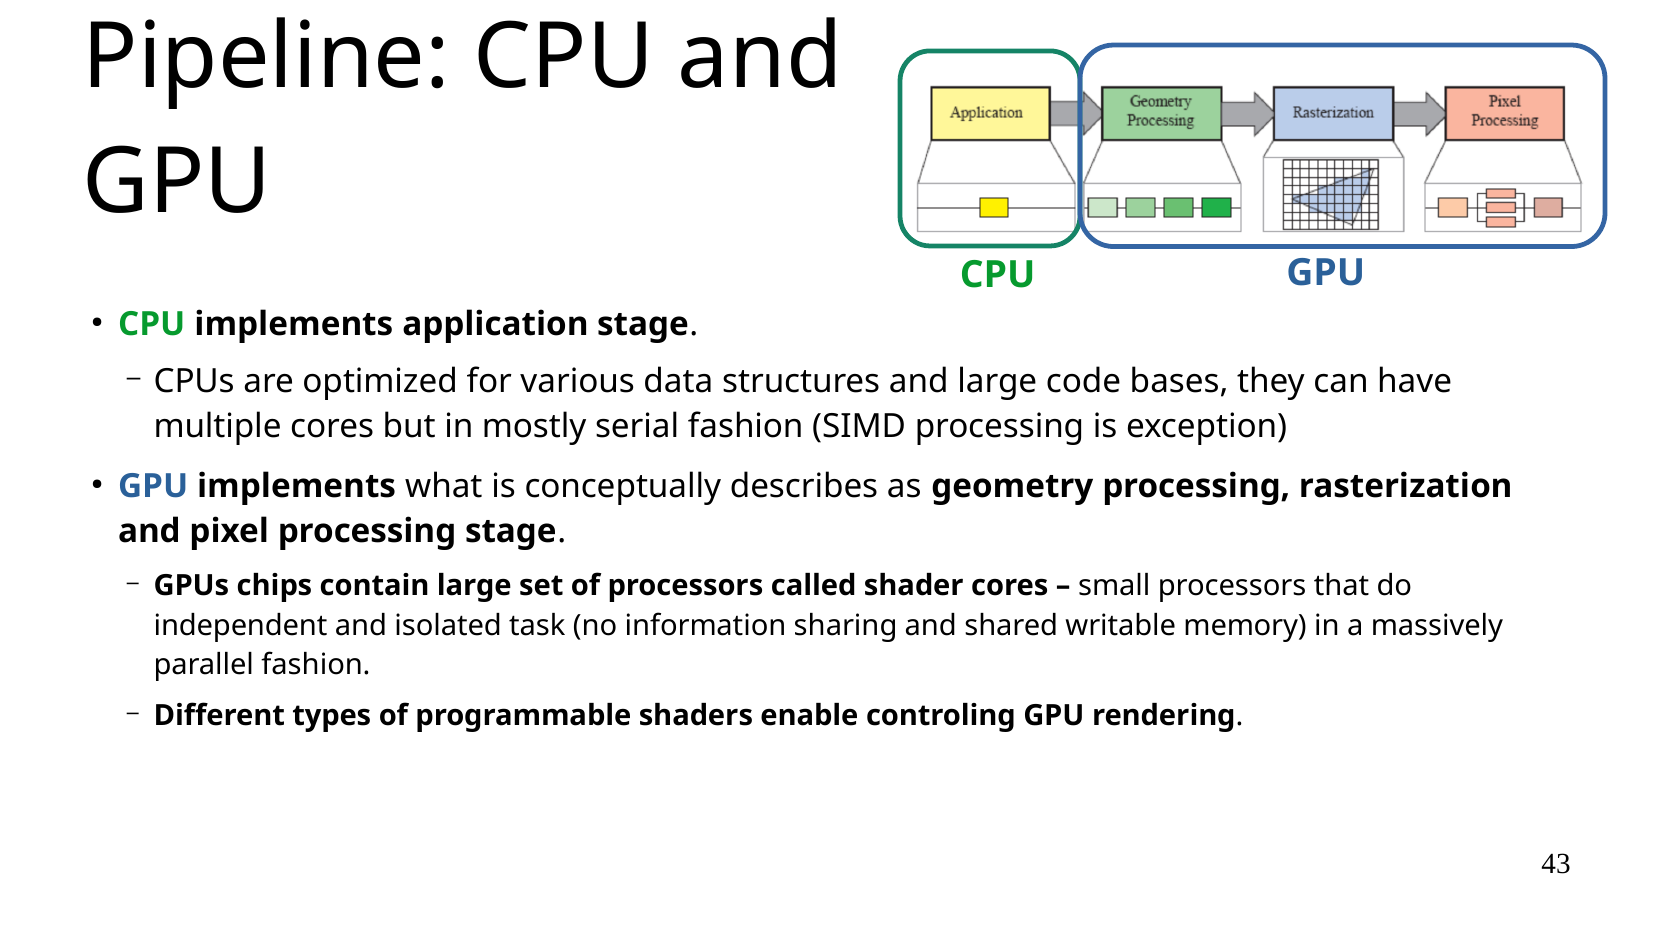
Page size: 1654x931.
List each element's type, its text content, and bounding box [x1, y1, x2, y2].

title Pipeline: CPU and GPU [82, 37, 871, 193]
text_box GPU [1271, 238, 1411, 336]
list CPU implements application stage. CPUs are optimized for various data structures and large code bases, they can have multiple cores but in mostly serial fashion (SIMD processing is exception) GPU implements what is conceptually describes as geometry processing, rasterization and pixel processing stage. GPUs chips contain large set of processors called shader cores – small processors that do independent and isolated task (no information sharing and shared writable memory) in a massively parallel fashion. Different types of programmable shaders enable controling GPU rendering. [82, 300, 1571, 736]
picture [885, 59, 945, 247]
text_box [900, 45, 1606, 247]
picture [1072, 59, 1085, 73]
picture [1578, 59, 1621, 247]
text_box CPU [945, 240, 1080, 338]
picture [1070, 221, 1107, 247]
